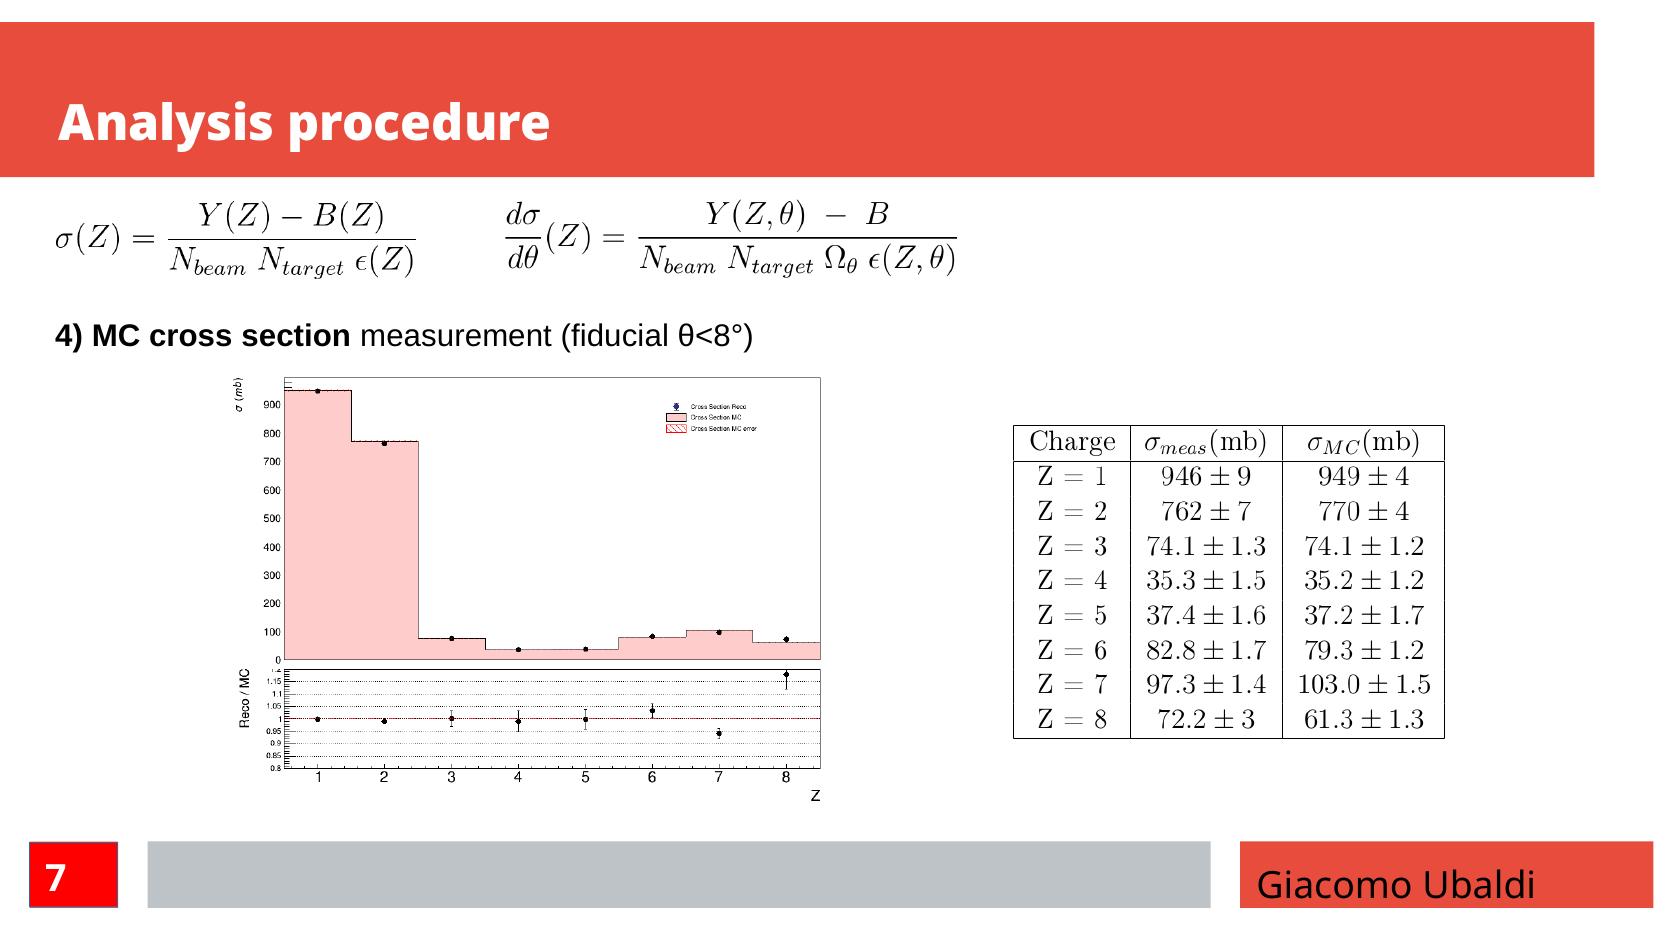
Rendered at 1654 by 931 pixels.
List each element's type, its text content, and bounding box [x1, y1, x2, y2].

text_box [29, 842, 118, 907]
text_box 7 [30, 844, 86, 903]
title Analysis procedure [59, 44, 1595, 156]
text_box Giacomo Ubaldi [1241, 850, 1568, 910]
picture [977, 398, 1474, 747]
picture [221, 361, 851, 835]
text_box 4) MC cross section measurement (fiducial θ<8°) [5, 308, 1547, 449]
picture [55, 201, 416, 279]
picture [488, 182, 980, 292]
